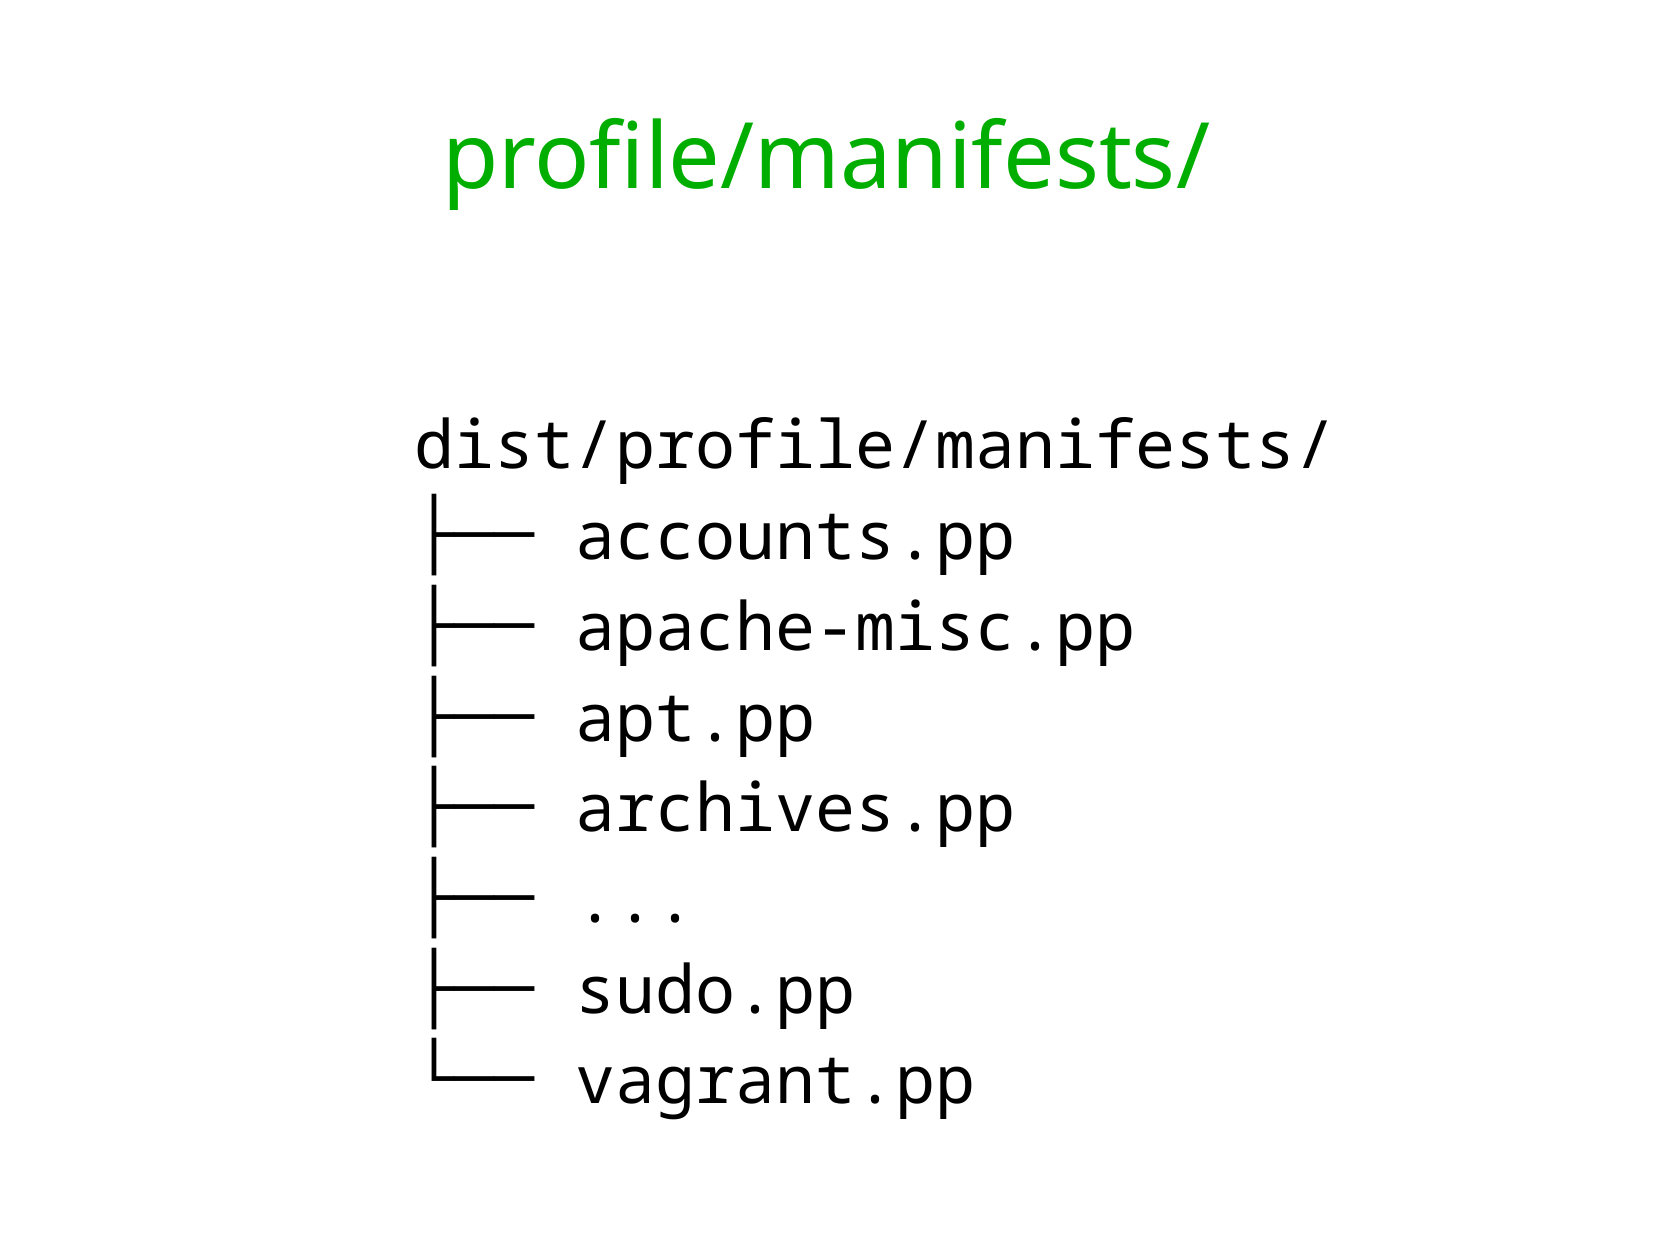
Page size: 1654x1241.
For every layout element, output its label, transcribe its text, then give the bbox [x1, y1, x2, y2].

text_box dist/profile/manifests/ ├── accounts.pp ├── apache-misc.pp ├── apt.pp ├── archives.pp ├── ... ├── sudo.pp └── vagrant.pp [400, 390, 1356, 1103]
title profile/manifests/ [82, 49, 1571, 257]
